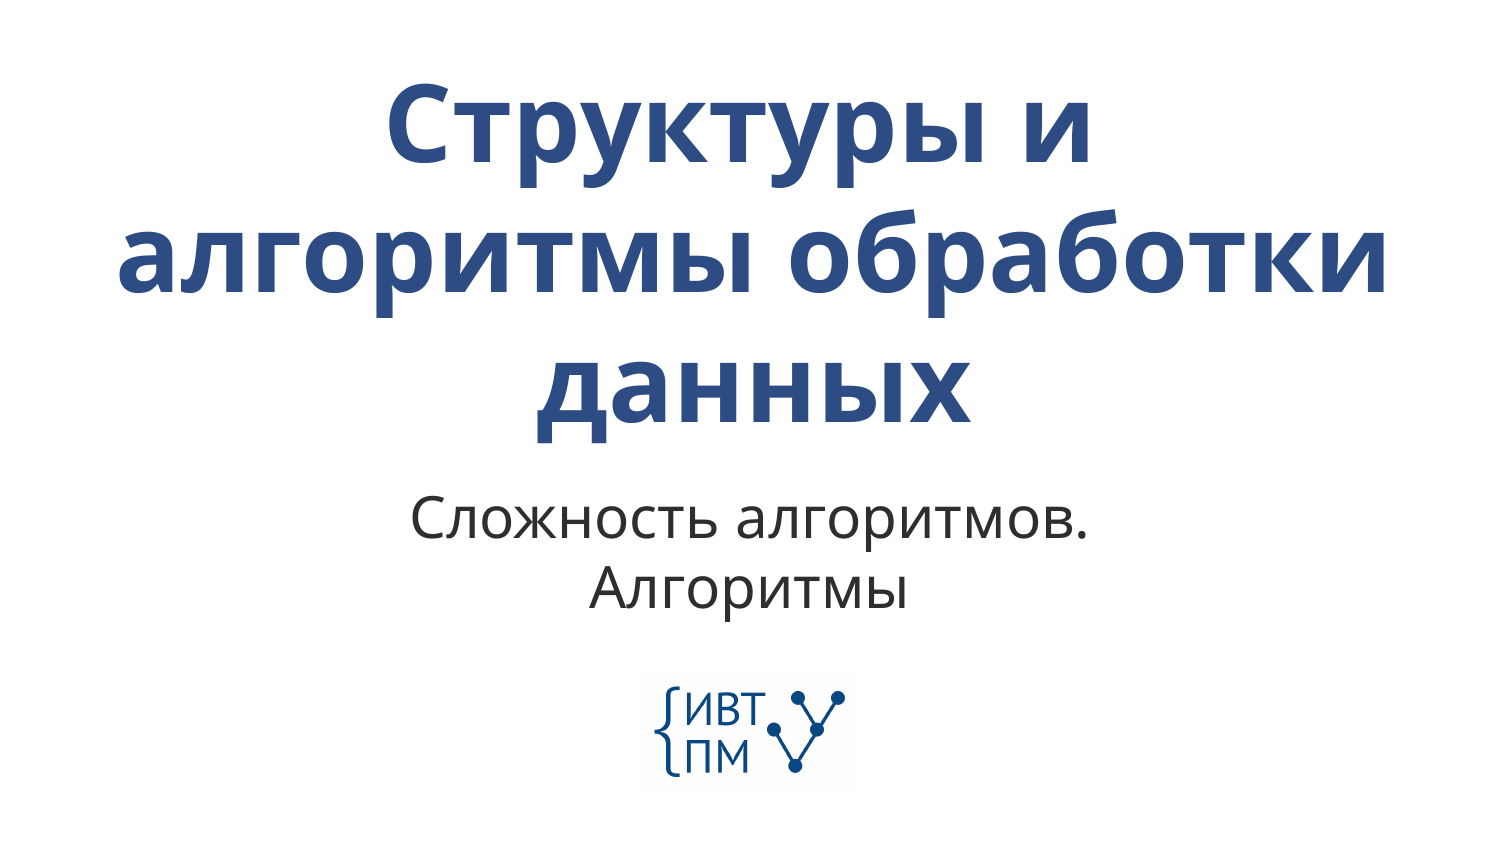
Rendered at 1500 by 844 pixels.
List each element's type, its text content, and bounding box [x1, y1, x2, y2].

subtitle Сложность алгоритмов. Алгоритмы [51, 464, 1449, 595]
picture [640, 671, 860, 792]
title Структуры и алгоритмы обработки данных [18, 122, 1491, 459]
